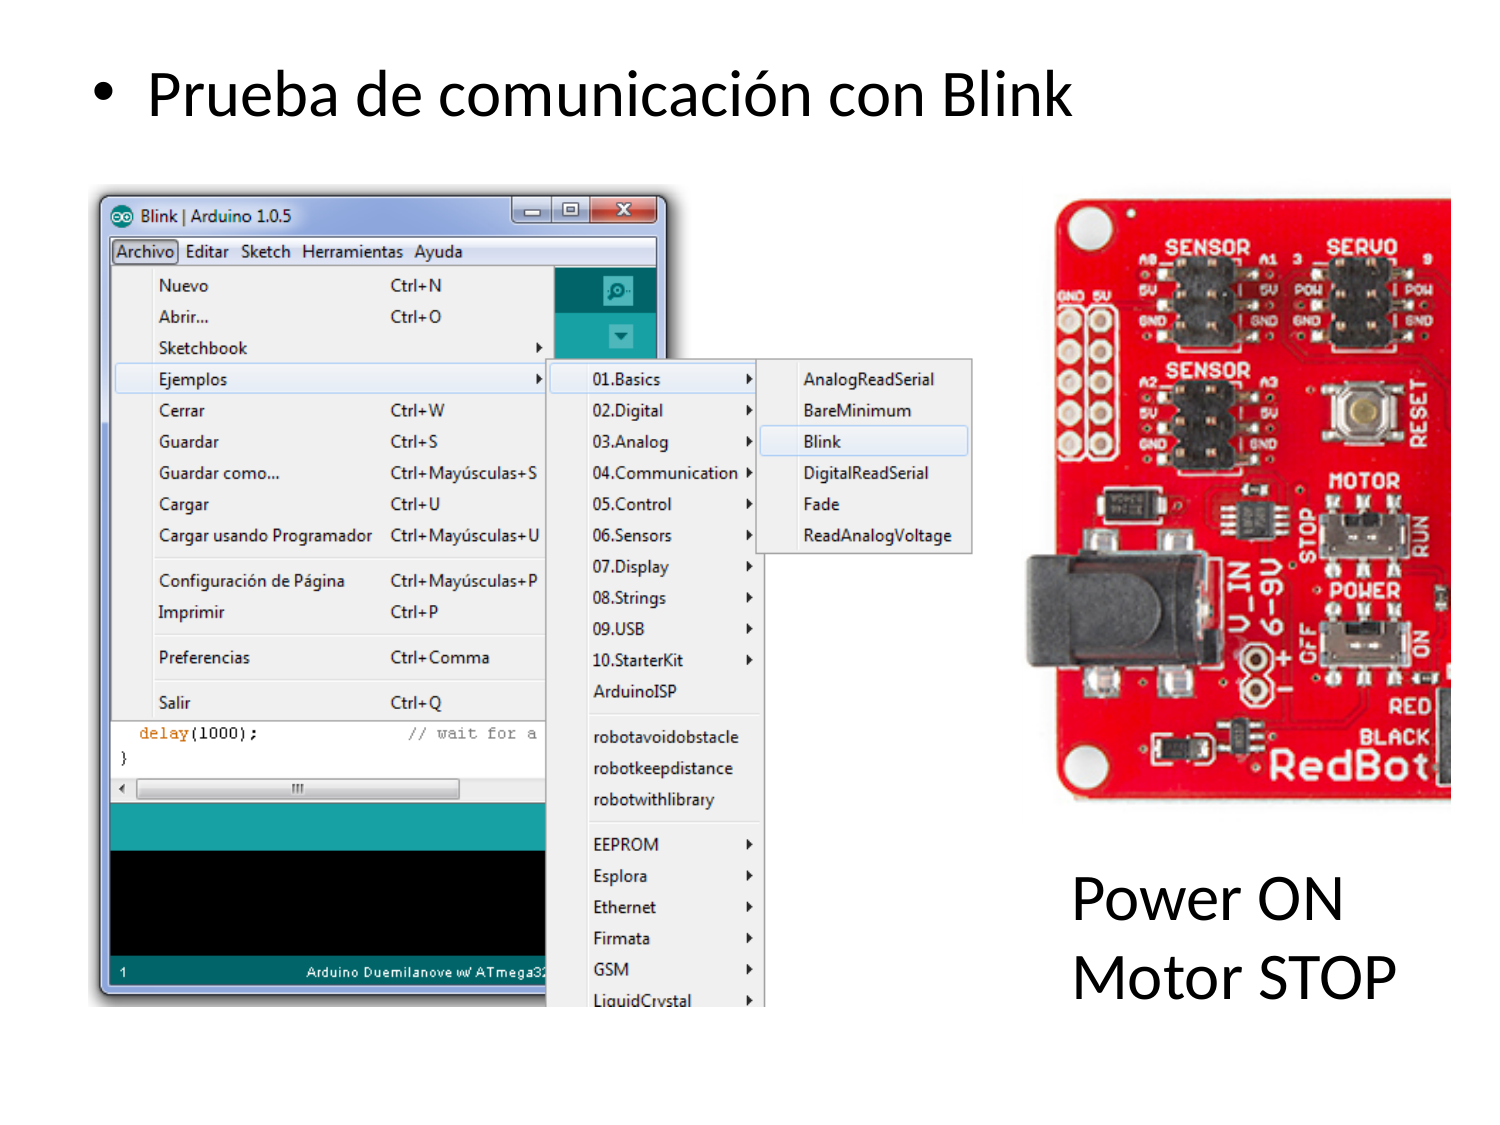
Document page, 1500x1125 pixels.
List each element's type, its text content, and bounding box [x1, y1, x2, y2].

picture [1021, 178, 1451, 823]
text_box Power ON Motor STOP [1056, 845, 1447, 1021]
picture [88, 184, 987, 1008]
list Prueba de comunicación con Blink [76, 42, 1427, 161]
